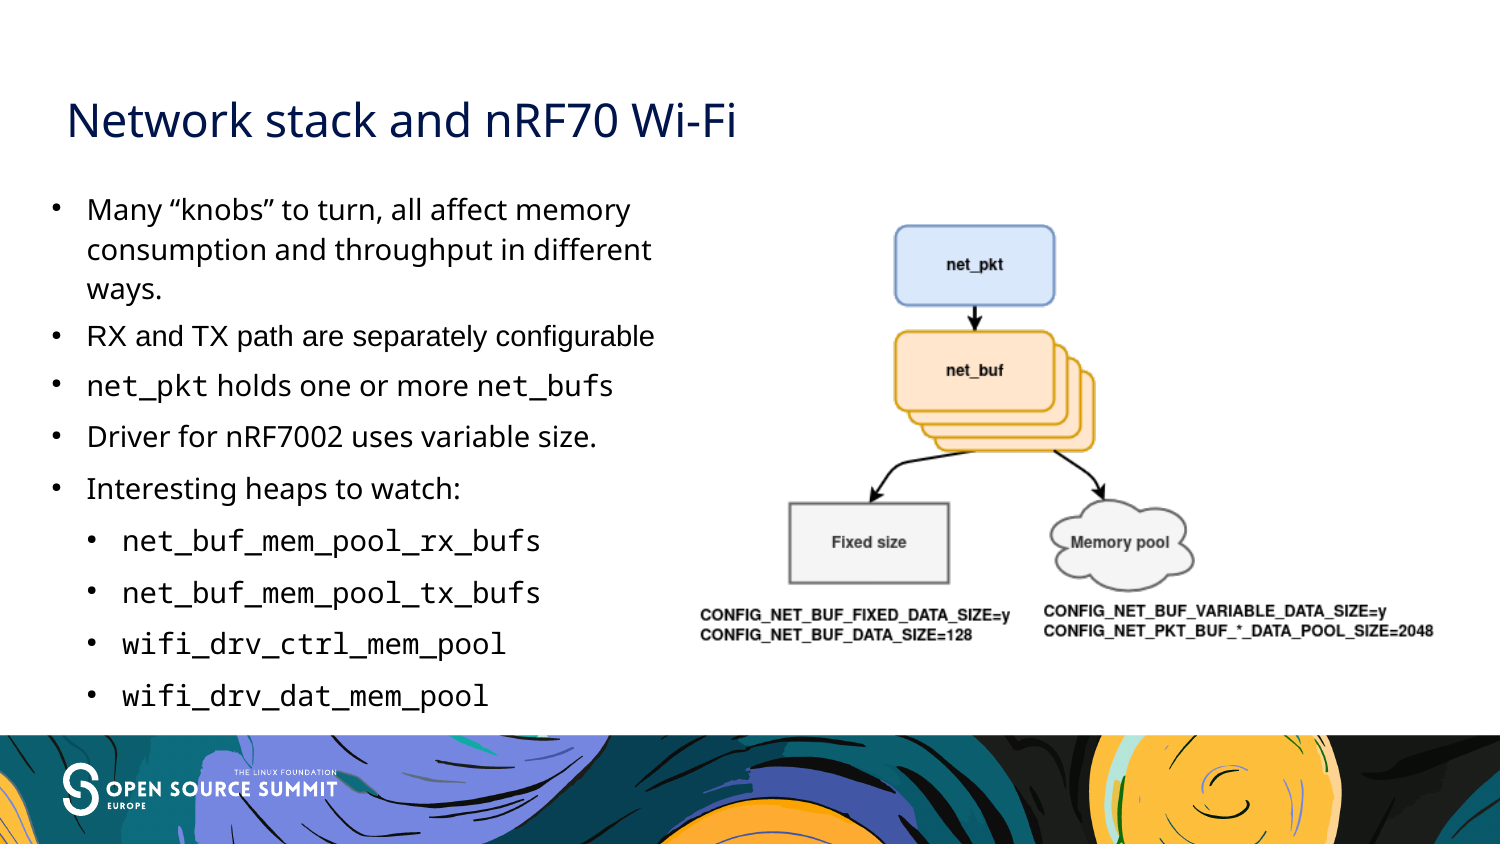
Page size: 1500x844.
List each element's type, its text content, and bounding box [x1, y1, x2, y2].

list Many “knobs” to turn, all affect memory consumption and throughput in different ways. RX and TX path are separately configurable net_pkt holds one or more net_bufs Driver for nRF7002 uses variable size. Interesting heaps to watch: net_buf_mem_pool_rx_bufs net_buf_mem_pool_tx_bufs wifi_drv_ctrl_mem_pool wifi_drv_dat_mem_pool [51, 189, 676, 751]
picture [0, 0, 1500, 844]
title Network stack and nRF70 Wi-Fi [51, 72, 1449, 167]
